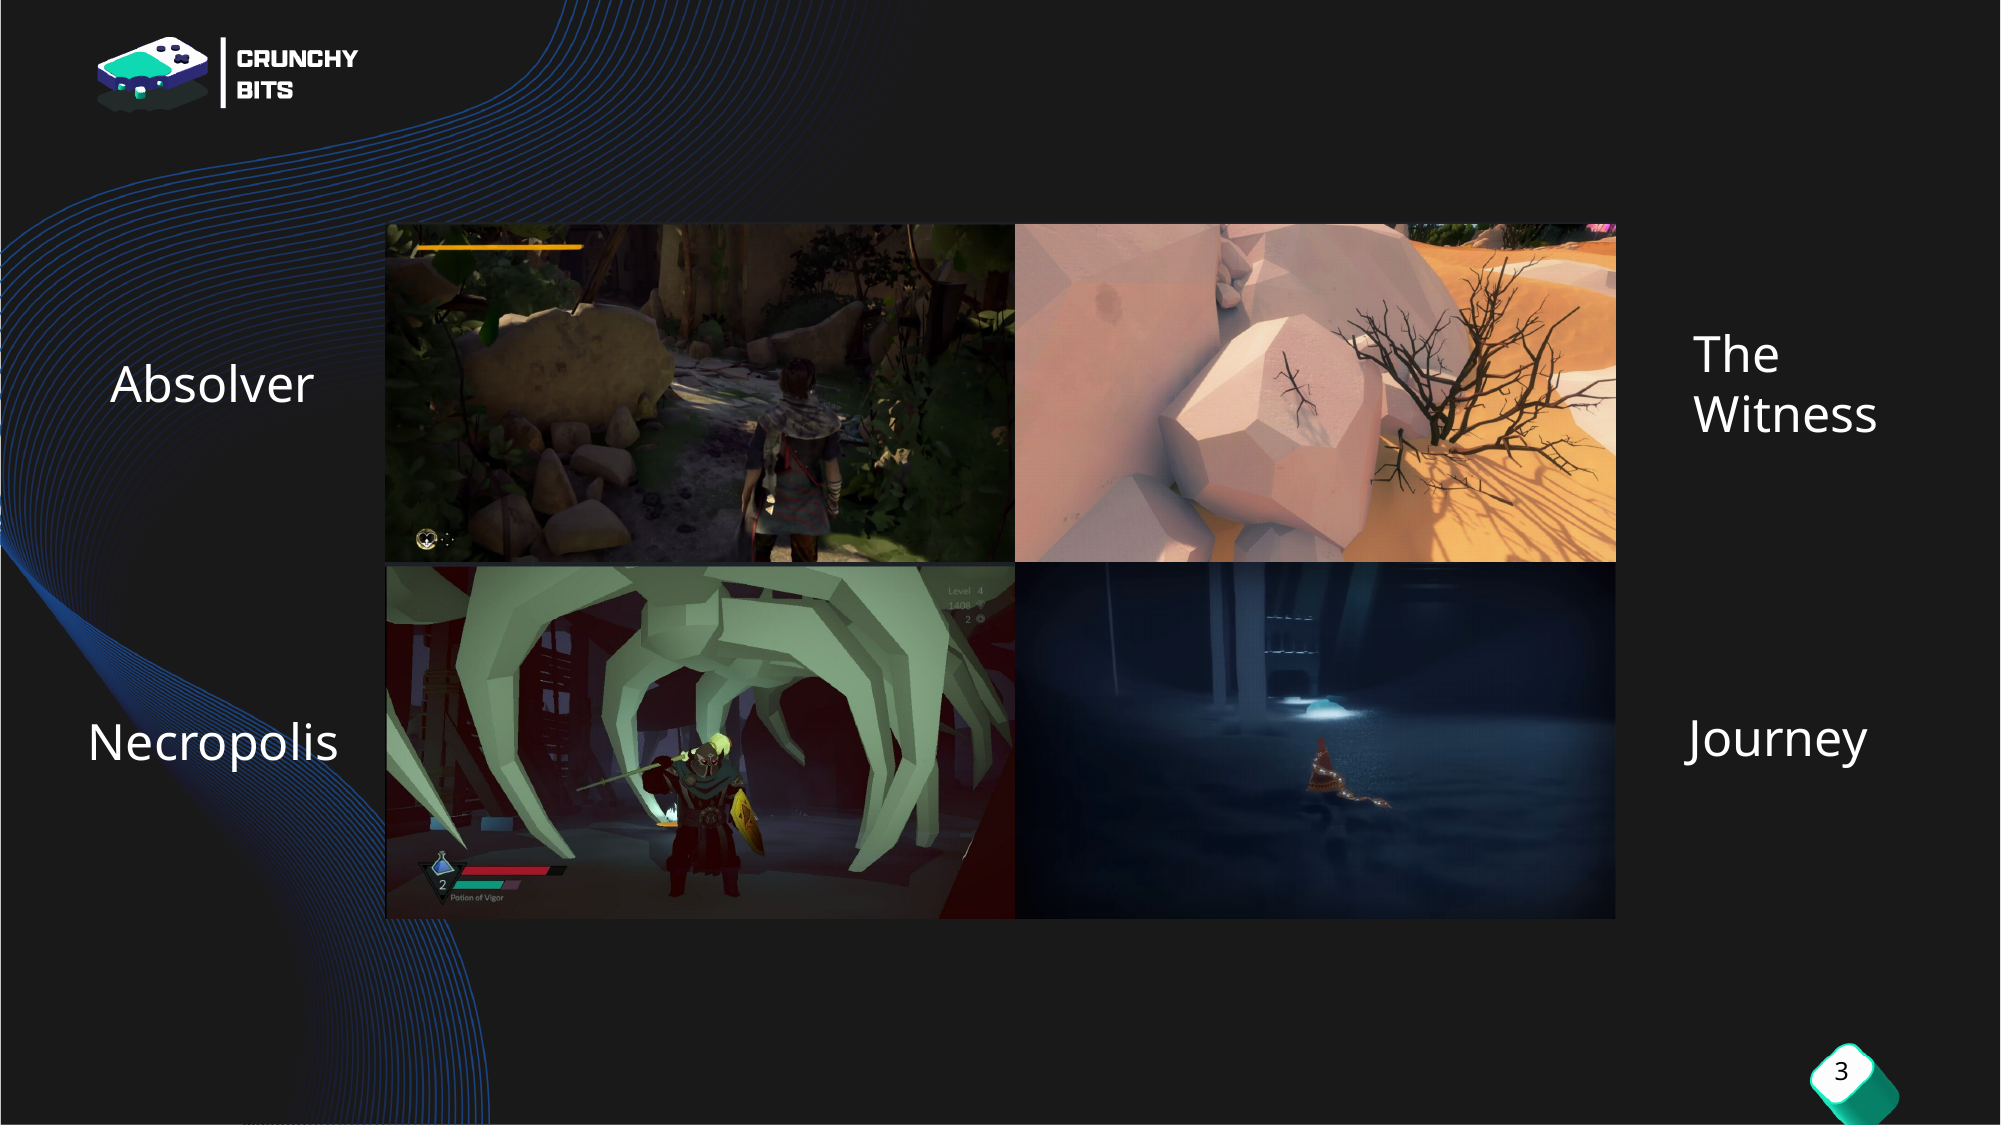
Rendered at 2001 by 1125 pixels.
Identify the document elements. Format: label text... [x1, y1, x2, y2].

text_box Necropolis [72, 702, 358, 779]
text_box [1789, 1042, 1894, 1103]
text_box The Witness [1678, 314, 1894, 451]
picture [385, 222, 1616, 919]
text_box Journey [1673, 699, 1891, 775]
text_box Absolver [95, 344, 335, 421]
